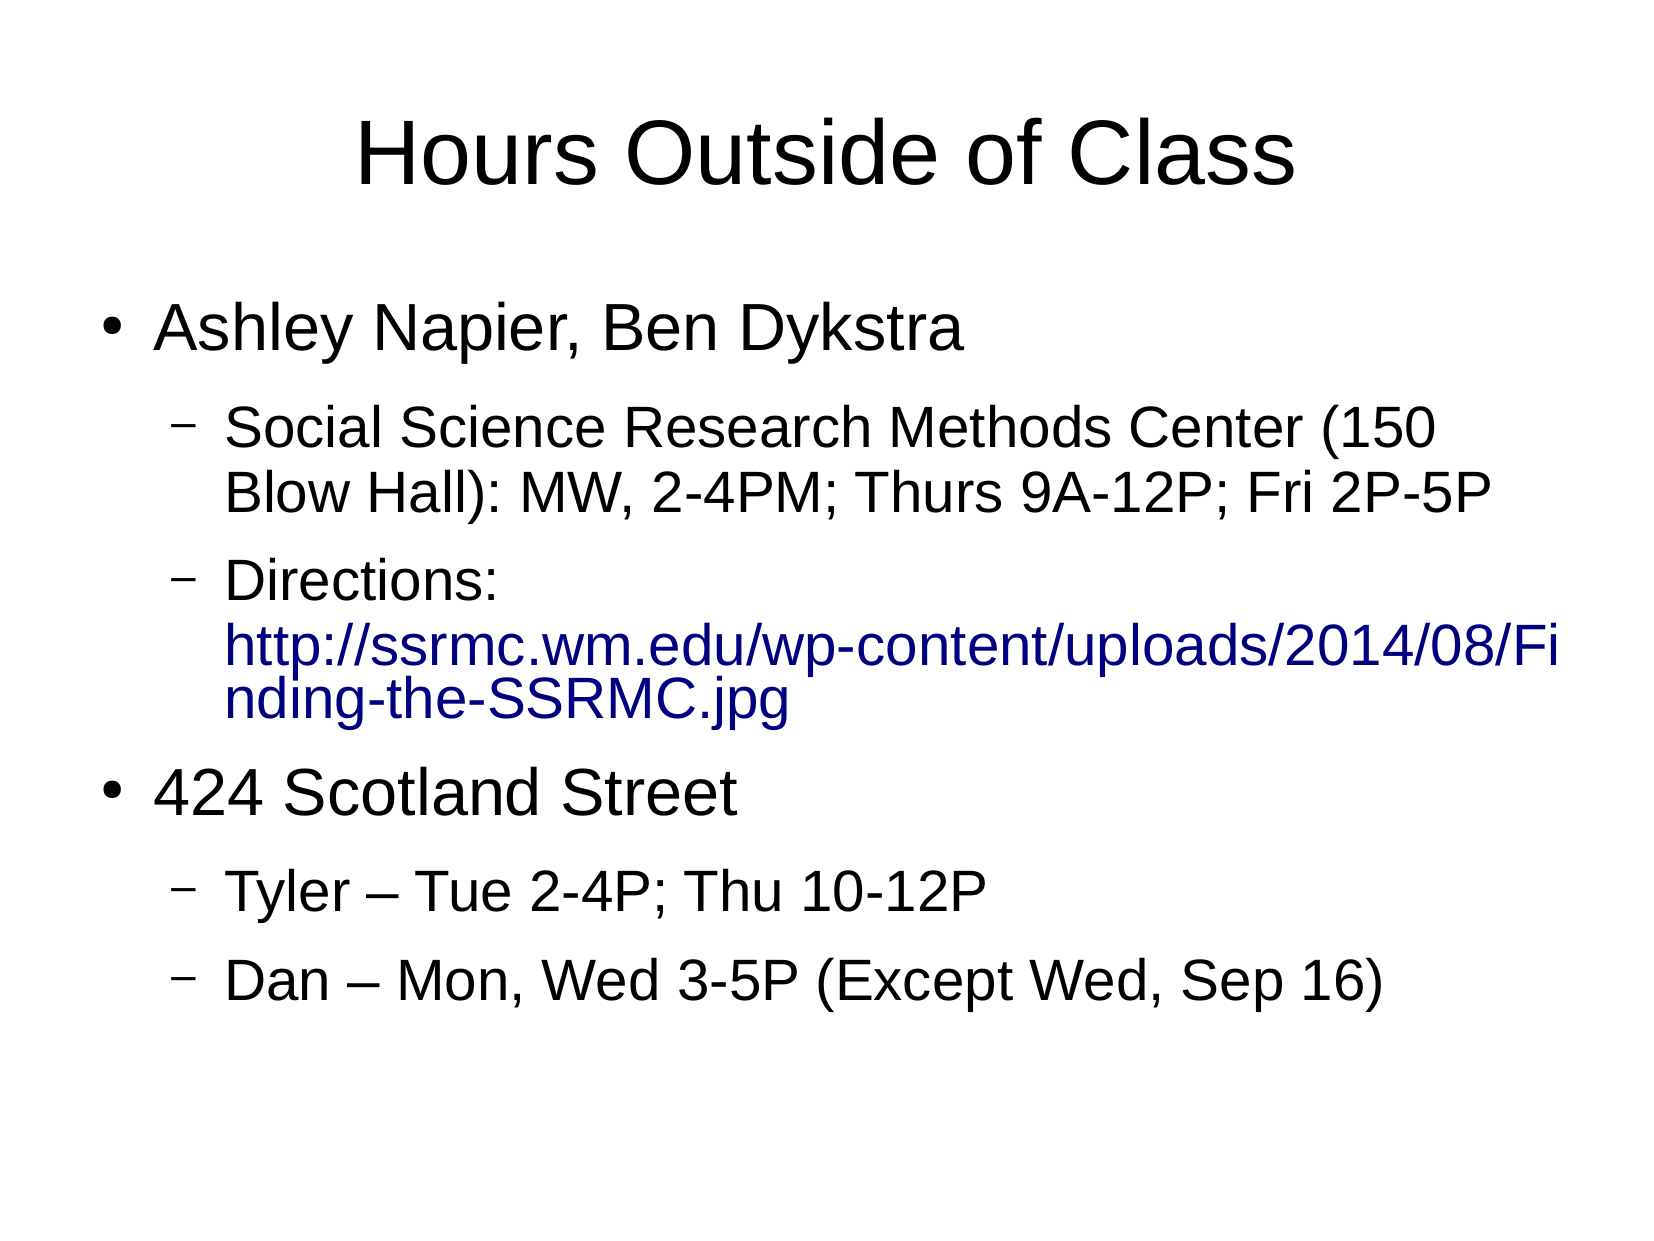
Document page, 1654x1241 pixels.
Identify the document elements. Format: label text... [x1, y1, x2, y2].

title Hours Outside of Class [82, 49, 1571, 257]
list Ashley Napier, Ben Dykstra Social Science Research Methods Center (150 Blow Hall): MW, 2-4PM; Thurs 9A-12P; Fri 2P-5P Directions: http://ssrmc.wm.edu/wp-content/uploads/2014/08/Finding-the-SSRMC.jpg 424 Scotland Street Tyler – Tue 2-4P; Thu 10-12P Dan – Mon, Wed 3-5P (Except Wed, Sep 16) [82, 290, 1571, 1010]
